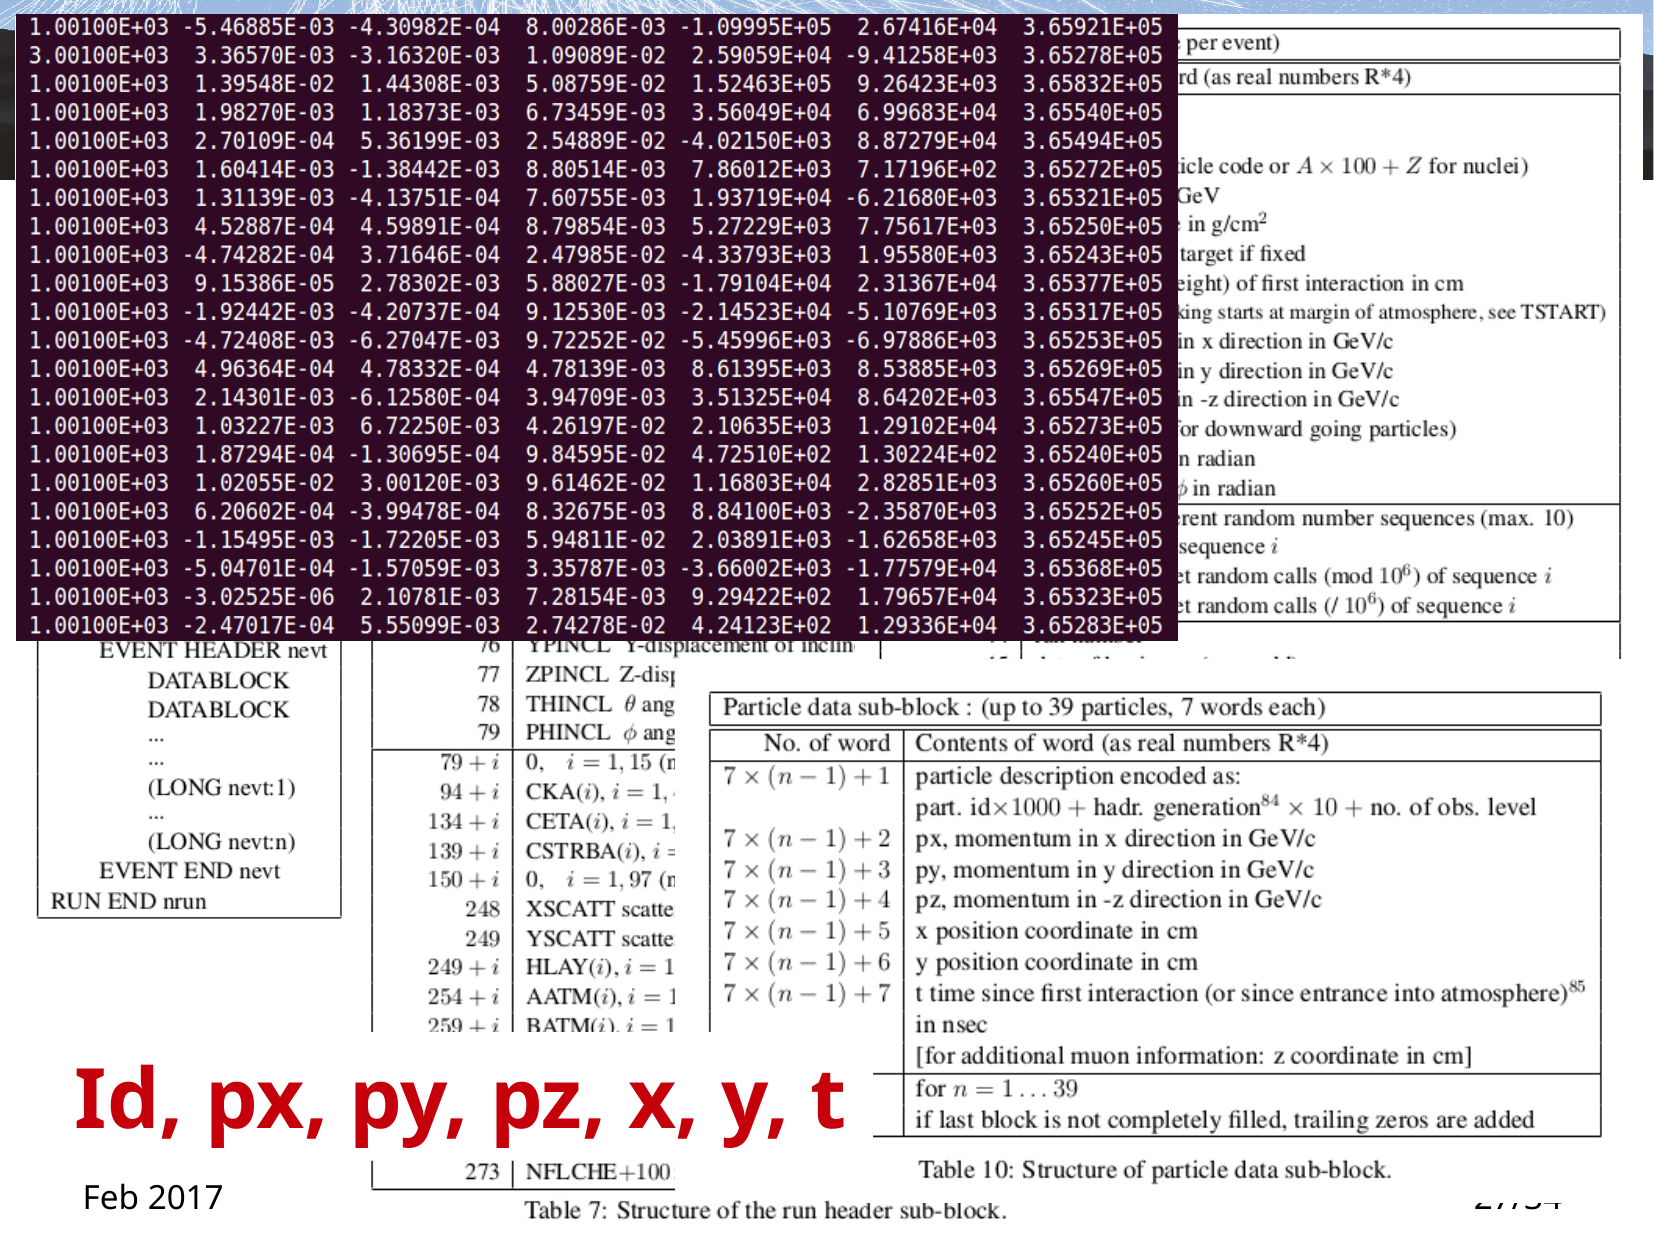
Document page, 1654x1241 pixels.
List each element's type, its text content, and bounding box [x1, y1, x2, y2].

text_box Id, px, py, pz, x, y, t [60, 1032, 860, 1148]
picture [0, 0, 1654, 1239]
